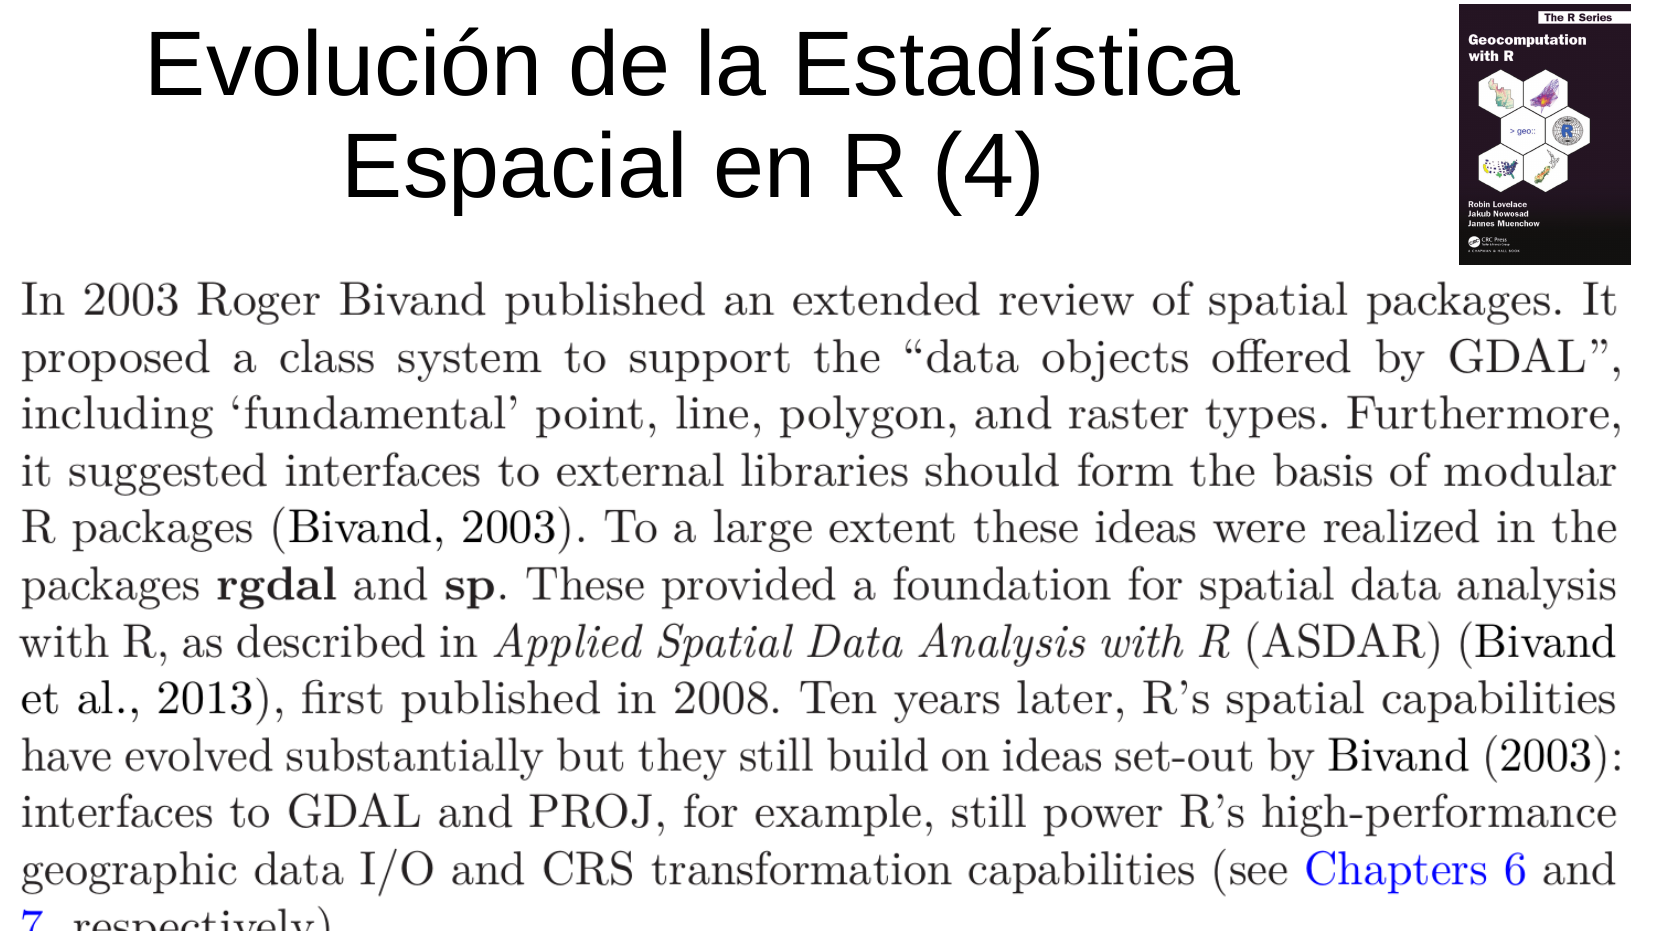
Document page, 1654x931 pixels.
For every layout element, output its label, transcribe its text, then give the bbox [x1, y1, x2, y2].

picture [2, 4, 1654, 931]
title Evolución de la Estadística Espacial en R (4) [82, 12, 1306, 218]
